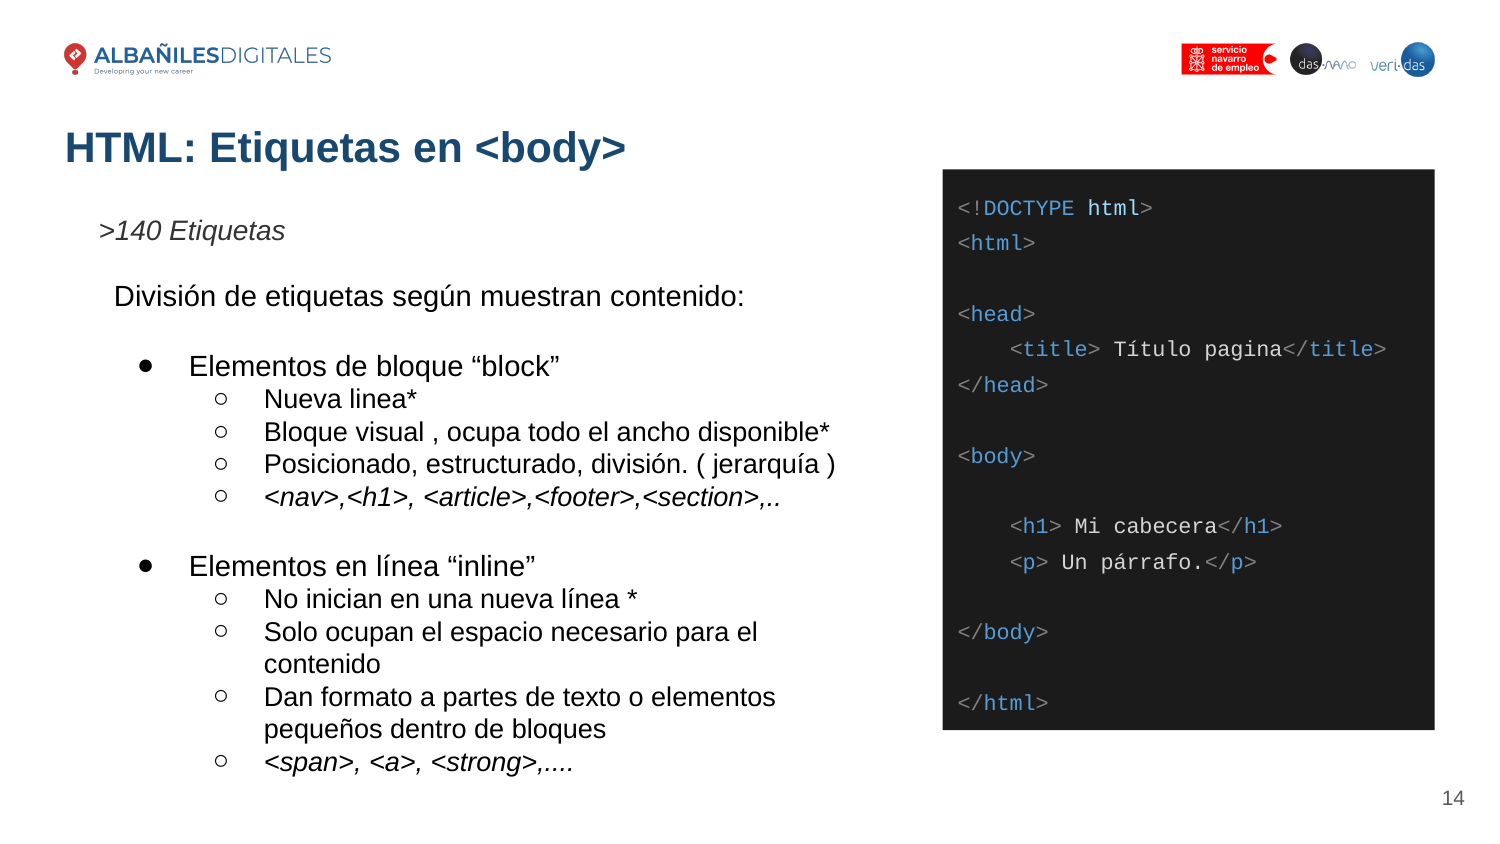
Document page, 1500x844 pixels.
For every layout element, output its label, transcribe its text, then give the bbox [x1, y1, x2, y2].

text_box >140 Etiquetas [83, 197, 528, 262]
picture [1370, 42, 1435, 77]
slide_number <number> [1389, 764, 1480, 830]
text_box División de etiquetas según muestran contenido: Elementos de bloque “block” Nueva linea* Bloque visual , ocupa todo el ancho disponible* Posicionado, estructurado, división. ( jerarquía ) <nav>,<h1>, <article>,<footer>,<section>,.. Elementos en línea “inline” No inician en una nueva línea * Solo ocupan el espacio necesario para el contenido Dan formato a partes de texto o elementos pequeños dentro de bloques <span>, <a>, <strong>,.... [98, 262, 884, 844]
picture [1290, 43, 1356, 75]
picture [64, 43, 332, 75]
text_box HTML: Etiquetas en <body> [64, 109, 727, 247]
text_box <!DOCTYPE html> <html> <head> <title> Título pagina</title> </head> <body> <h1> Mi cabecera</h1> <p> Un párrafo.</p> </body> </html> [942, 169, 1435, 731]
picture [1181, 43, 1277, 75]
